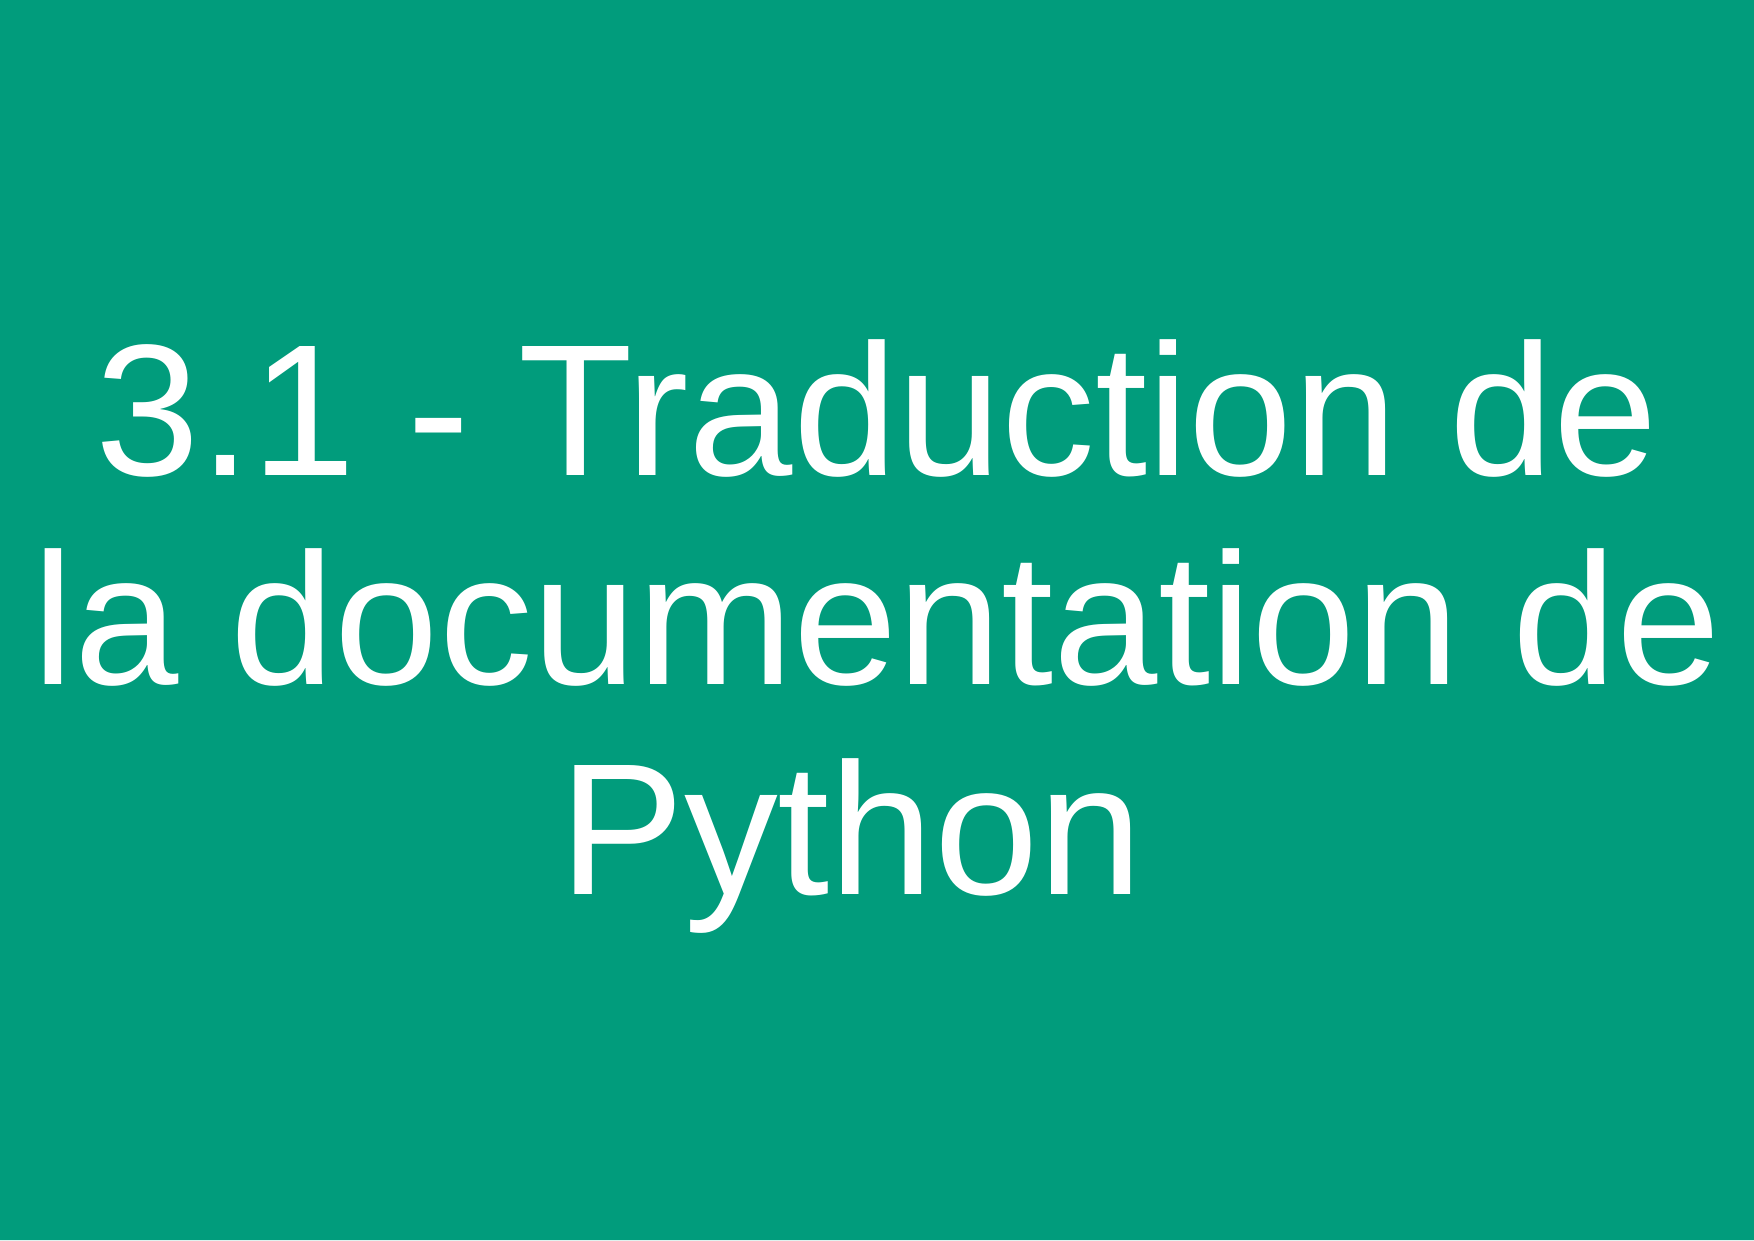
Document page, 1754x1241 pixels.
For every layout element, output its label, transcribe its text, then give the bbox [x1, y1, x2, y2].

text_box 3.1 - Traduction de la documentation de Python [0, 0, 1754, 1241]
